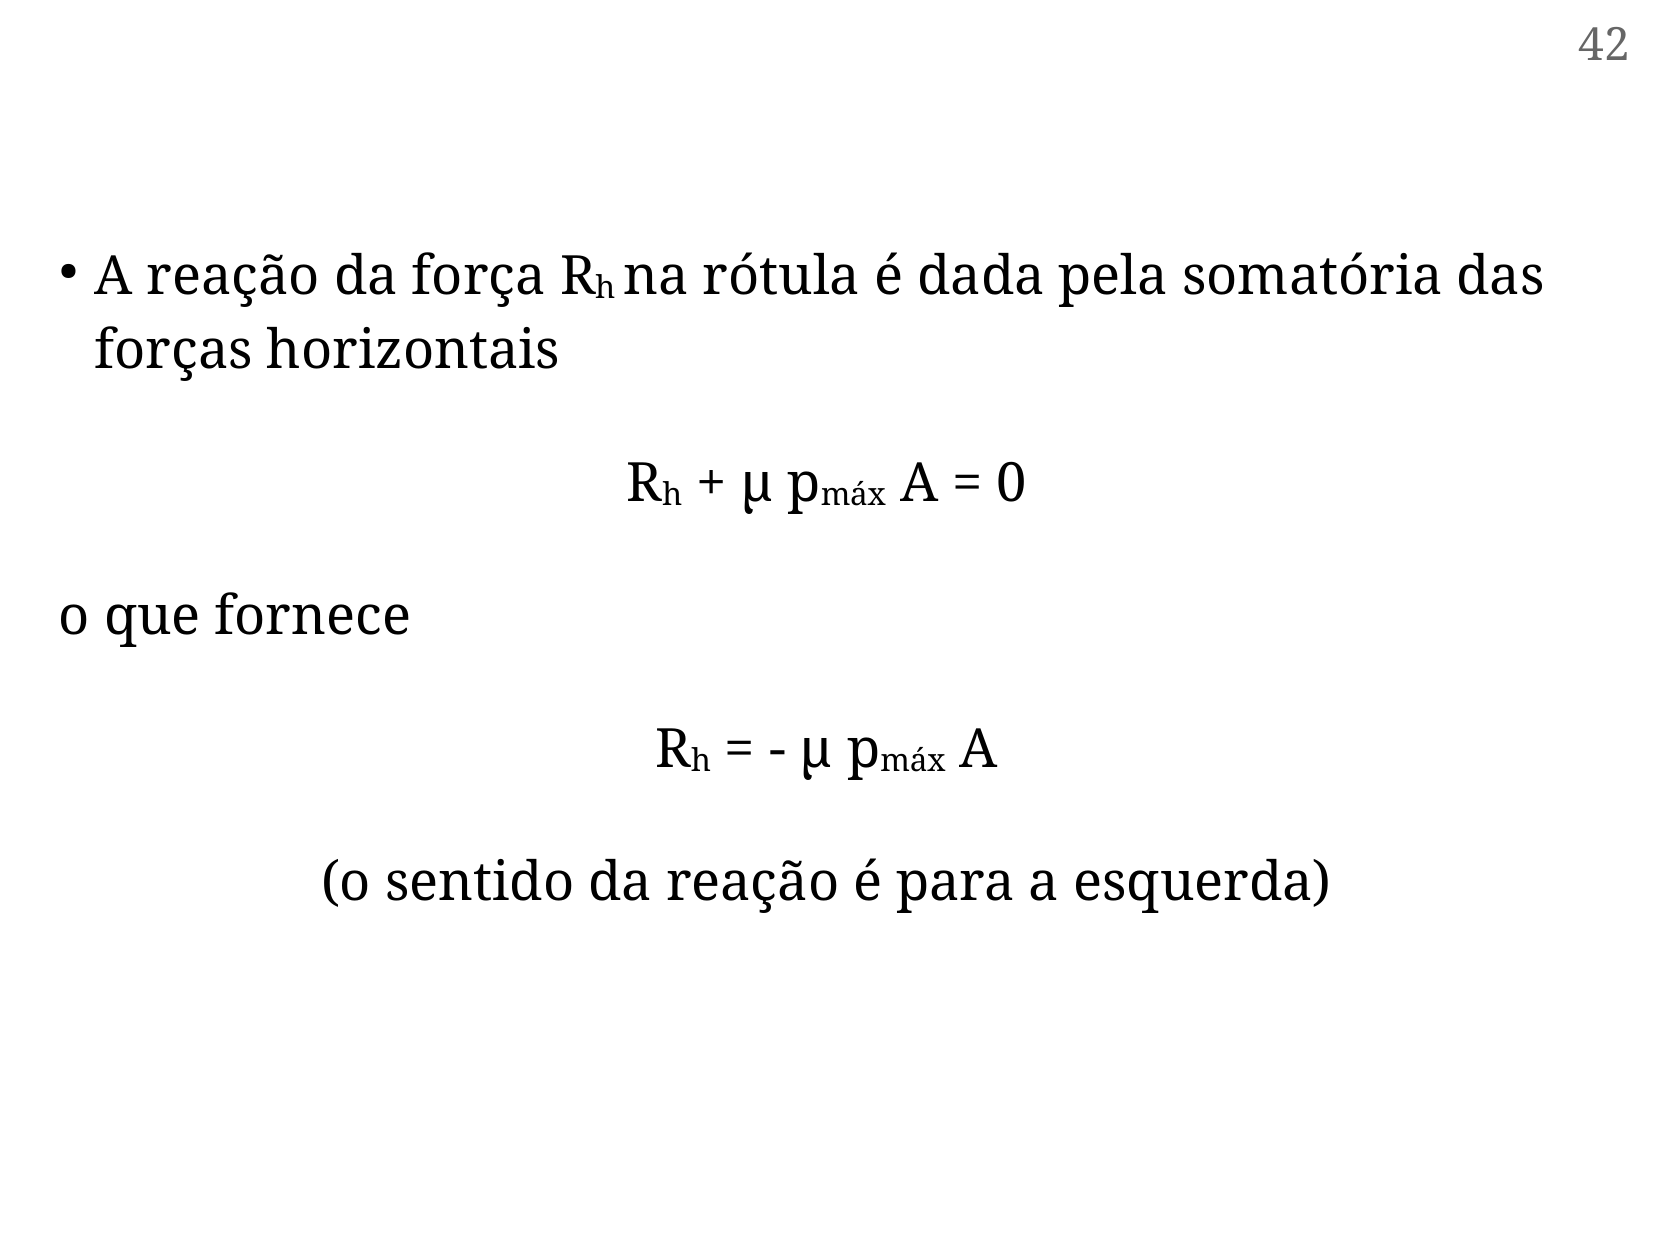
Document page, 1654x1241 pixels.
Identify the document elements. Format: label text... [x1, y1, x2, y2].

list A reação da força Rh na rótula é dada pela somatória das forças horizontais Rh + µ pmáx A = 0 o que fornece Rh = - µ pmáx A (o sentido da reação é para a esquerda) [59, 236, 1595, 1211]
